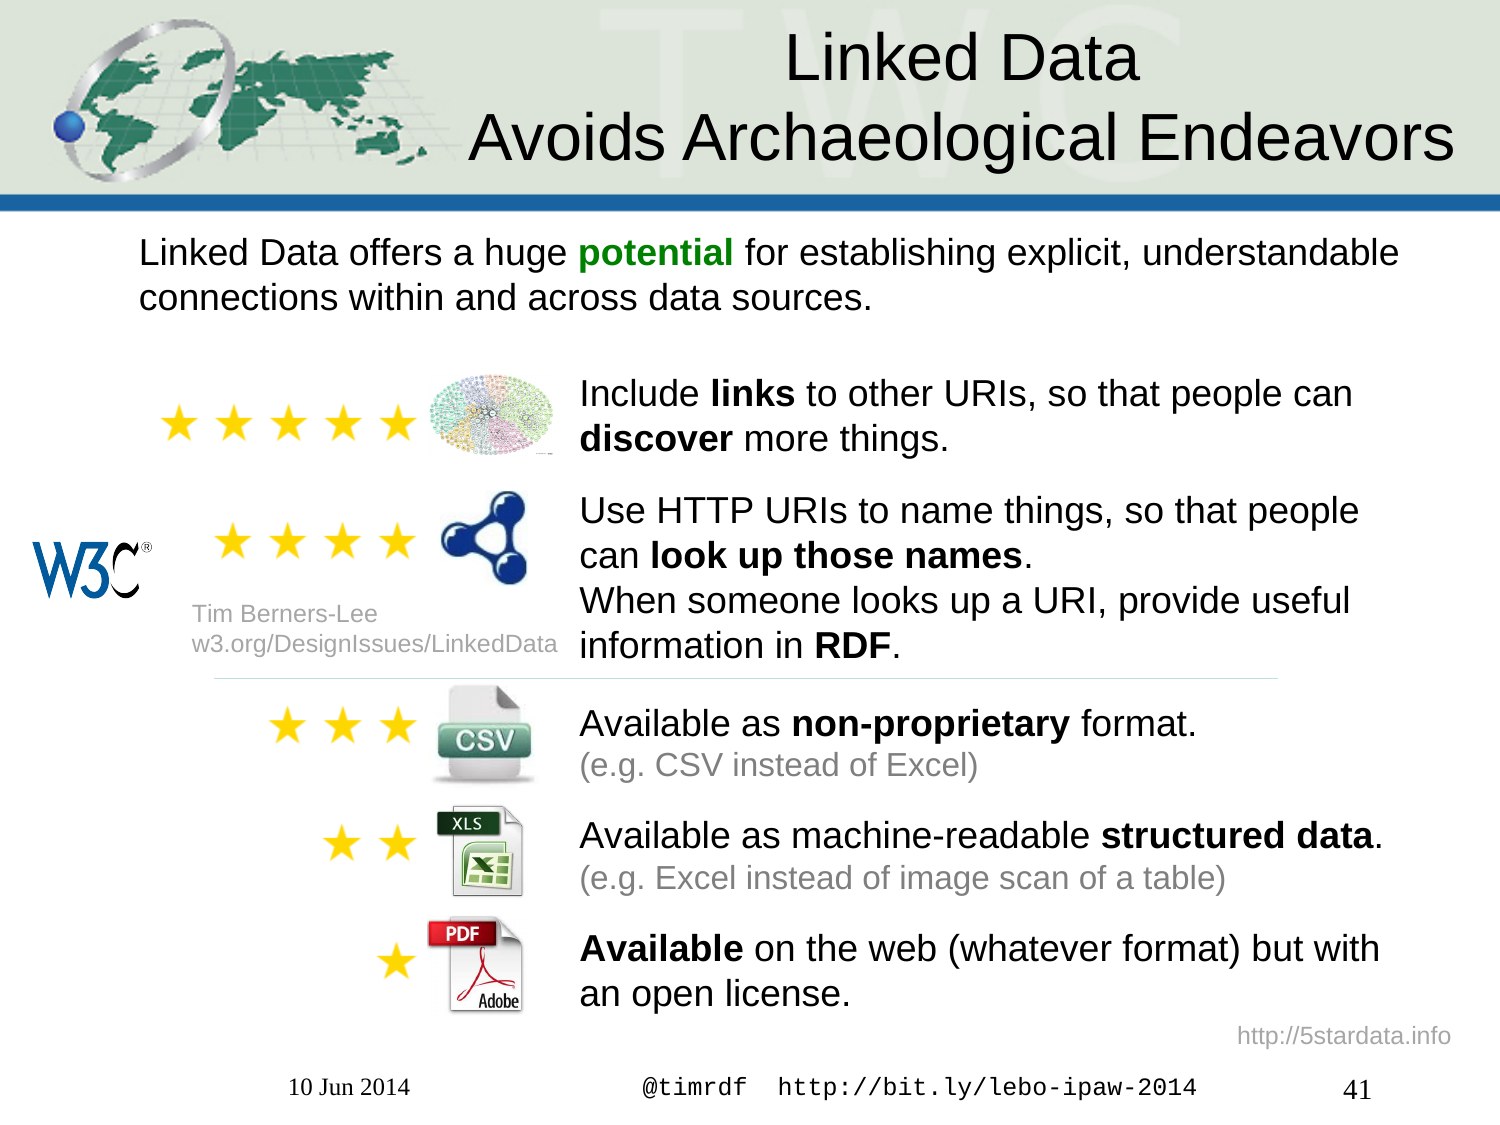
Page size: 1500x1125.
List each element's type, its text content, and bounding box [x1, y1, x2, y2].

text_box http://5stardata.info [1222, 1011, 1475, 1057]
picture [206, 516, 423, 584]
picture [29, 527, 155, 613]
text_box Available on the web (whatever format) but with an open license. [564, 915, 1397, 1022]
text_box Tim Berners-Lee w3.org/DesignIssues/LinkedData [177, 590, 574, 666]
text_box Linked Data offers a huge potential for establishing explicit, understandable connections within and across data sources. [124, 219, 1436, 326]
picture [427, 915, 528, 1016]
text_box Include links to other URIs, so that people can discover more things. [564, 360, 1373, 467]
text_box Available as non-proprietary format. (e.g. CSV instead of Excel) [564, 690, 1456, 792]
picture [428, 373, 554, 456]
picture [427, 679, 541, 791]
text_box Use HTTP URIs to name things, so that people can look up those names. When someone looks up a URI, provide useful information in RDF. [564, 478, 1444, 674]
picture [260, 701, 423, 768]
picture [368, 936, 423, 1004]
picture [0, 0, 1500, 212]
title Linked Data Avoids Archaeological Endeavors [424, 0, 1500, 188]
picture [440, 490, 528, 586]
picture [152, 398, 423, 466]
picture [314, 818, 423, 886]
picture [432, 803, 528, 899]
text_box Available as machine-readable structured data. (e.g. Excel instead of image scan of a table) [564, 803, 1444, 904]
